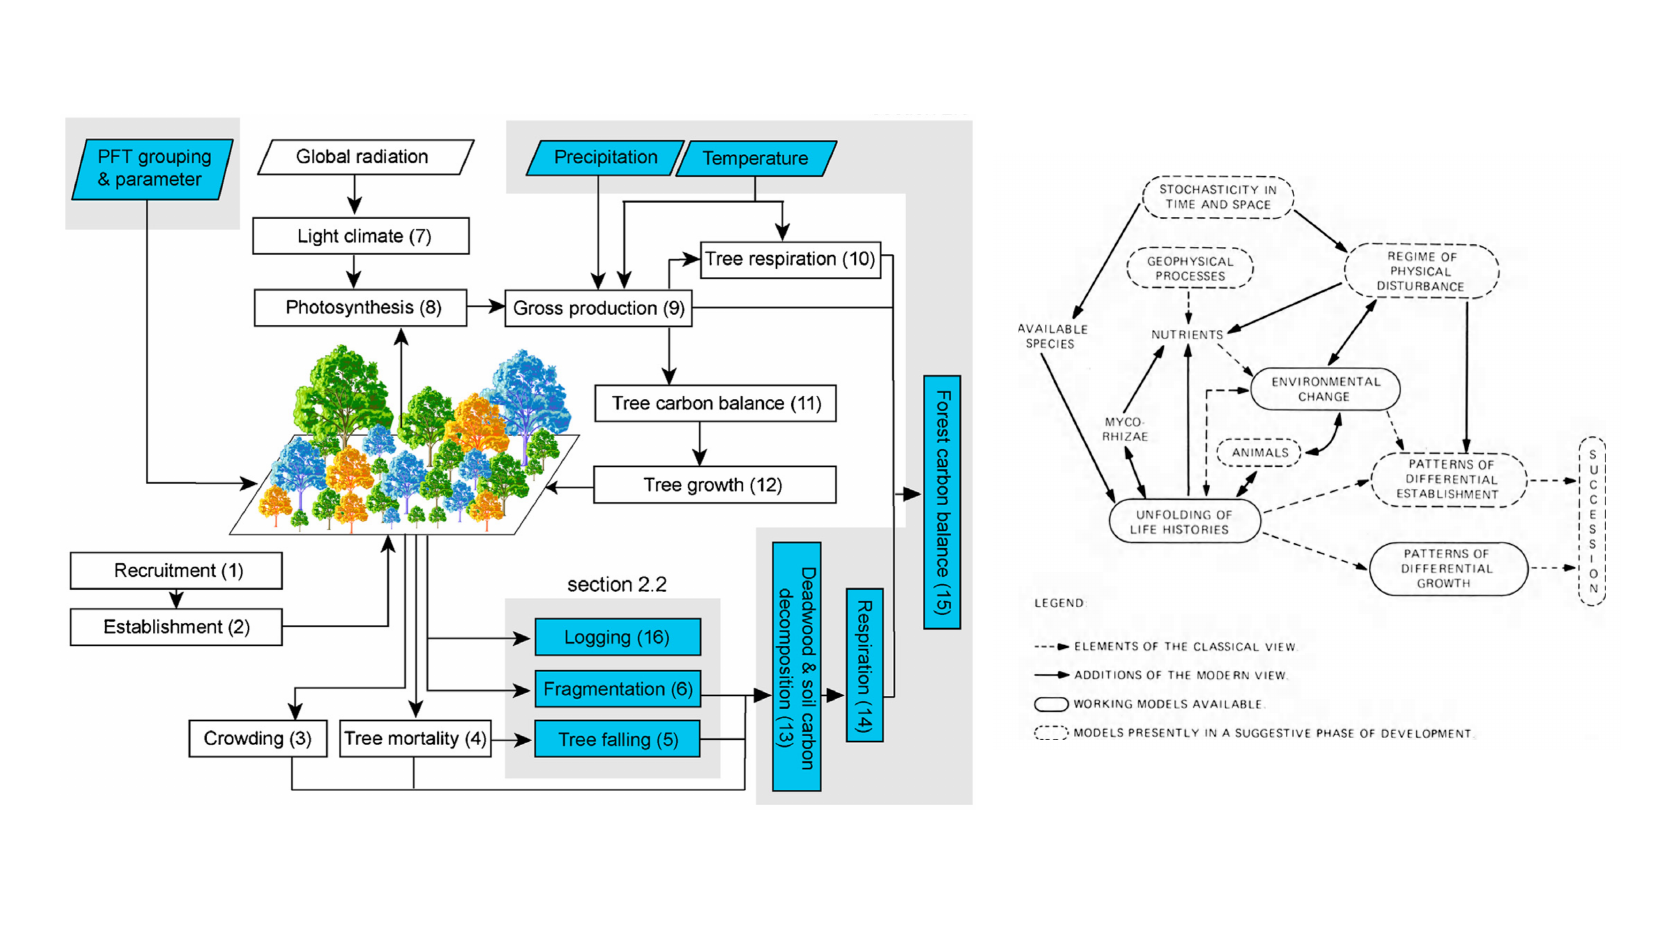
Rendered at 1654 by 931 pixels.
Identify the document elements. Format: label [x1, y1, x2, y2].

picture [60, 114, 976, 811]
picture [993, 153, 1621, 751]
